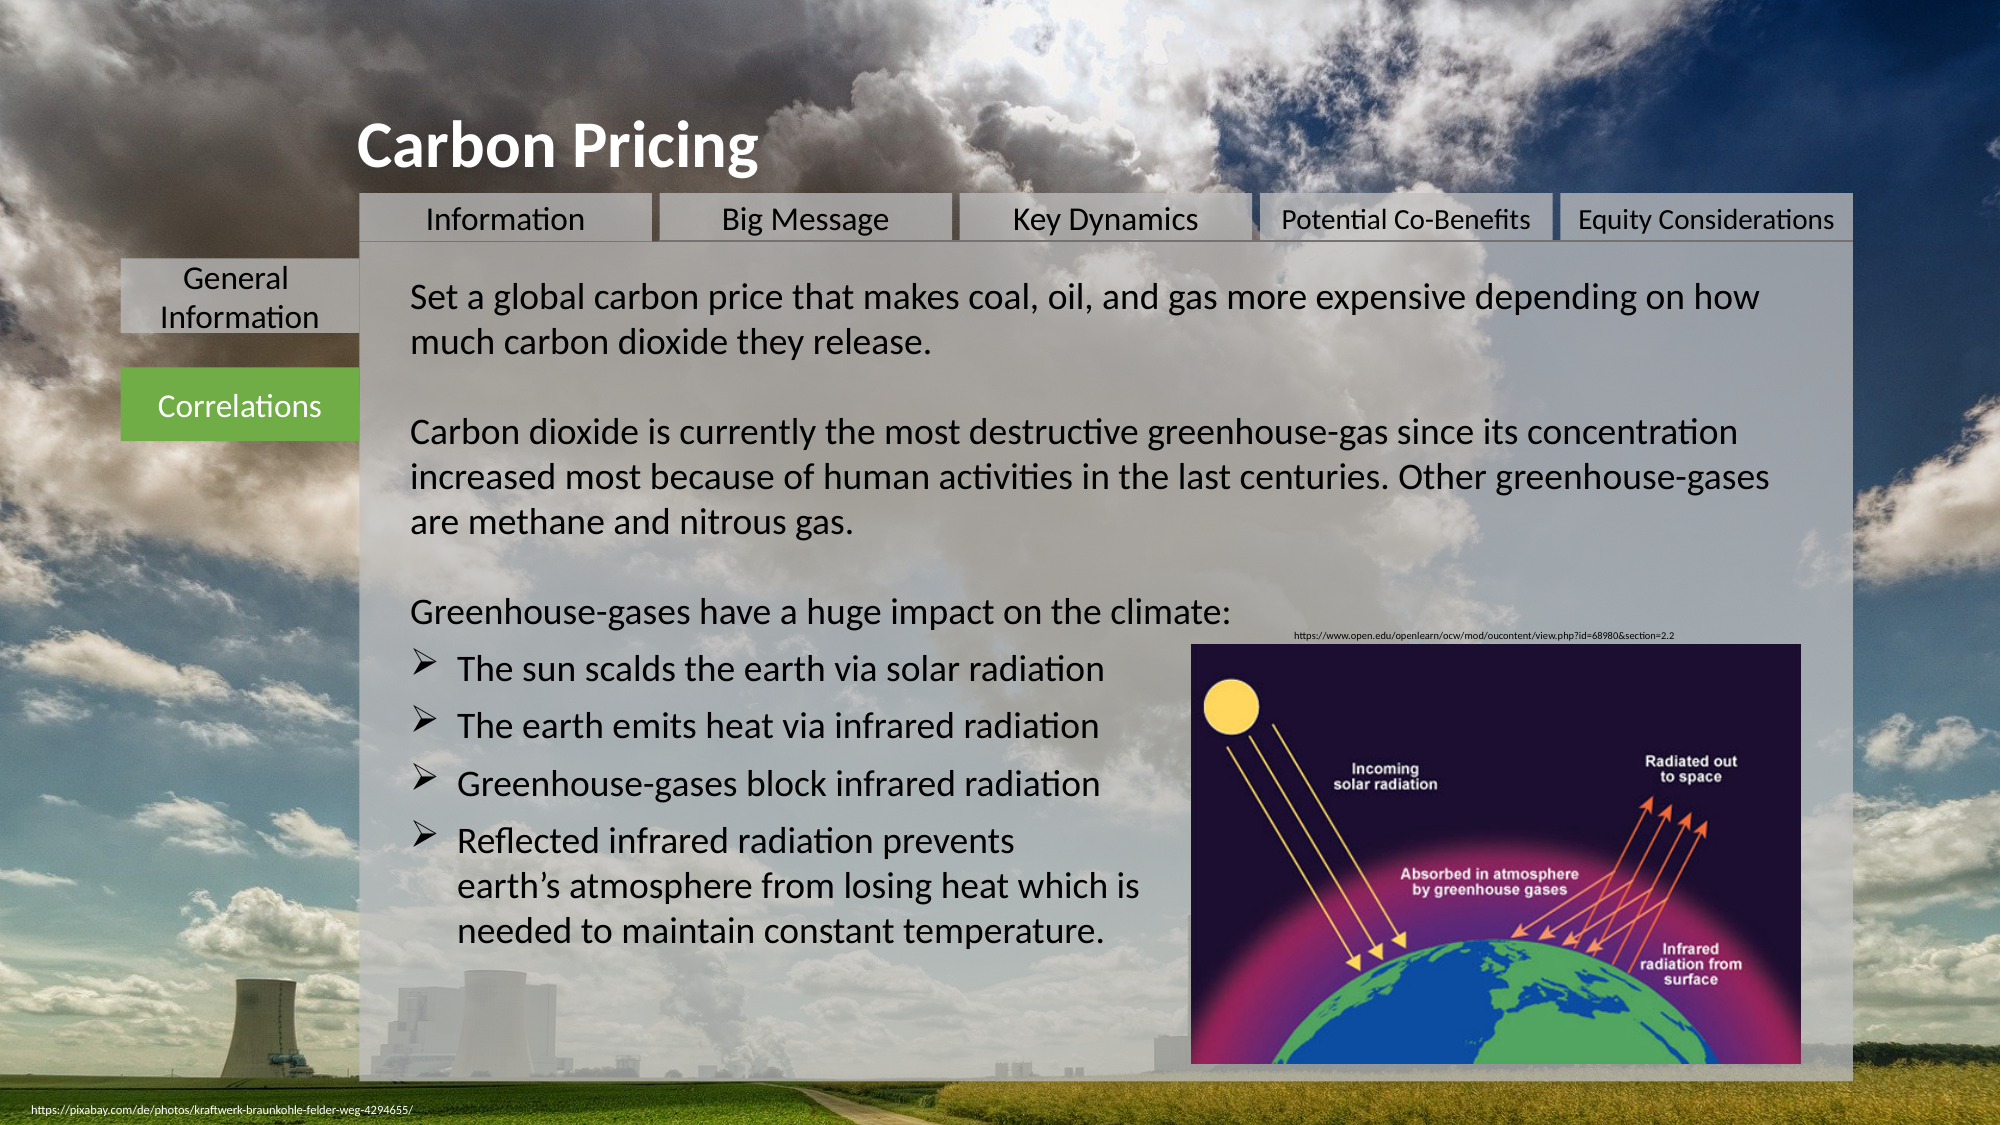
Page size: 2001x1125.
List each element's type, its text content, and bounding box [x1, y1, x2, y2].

text_box Information [359, 193, 652, 242]
text_box Big Message [659, 193, 953, 240]
text_box Carbon Pricing [342, 93, 775, 189]
text_box General Information [120, 258, 360, 333]
text_box Set a global carbon price that makes coal, oil, and gas more expensive depending on how much carbon dioxide they release. Carbon dioxide is currently the most destructive greenhouse-gas since its concentration increased most because of human activities in the last centuries. Other greenhouse-gases are methane and nitrous gas. Greenhouse-gases have a huge impact on the climate: The sun scalds the earth via solar radiation The earth emits heat via infrared radiation Greenhouse-gases block infrared radiation Reflected infrared radiation prevents earth’s atmosphere from losing heat which is needed to maintain constant temperature. [395, 264, 1835, 1004]
text_box https://www.open.edu/openlearn/ocw/mod/oucontent/view.php?id=68980&section=2.2 [1279, 622, 1691, 650]
text_box https://pixabay.com/de/photos/kraftwerk-braunkohle-felder-weg-4294655/ [16, 1094, 428, 1125]
text_box Key Dynamics [959, 193, 1253, 240]
text_box Correlations [120, 367, 360, 442]
text_box [359, 241, 1853, 1082]
picture [0, 0, 2000, 1125]
text_box Potential Co-Benefits [1260, 193, 1553, 240]
text_box Equity Considerations [1560, 193, 1853, 240]
